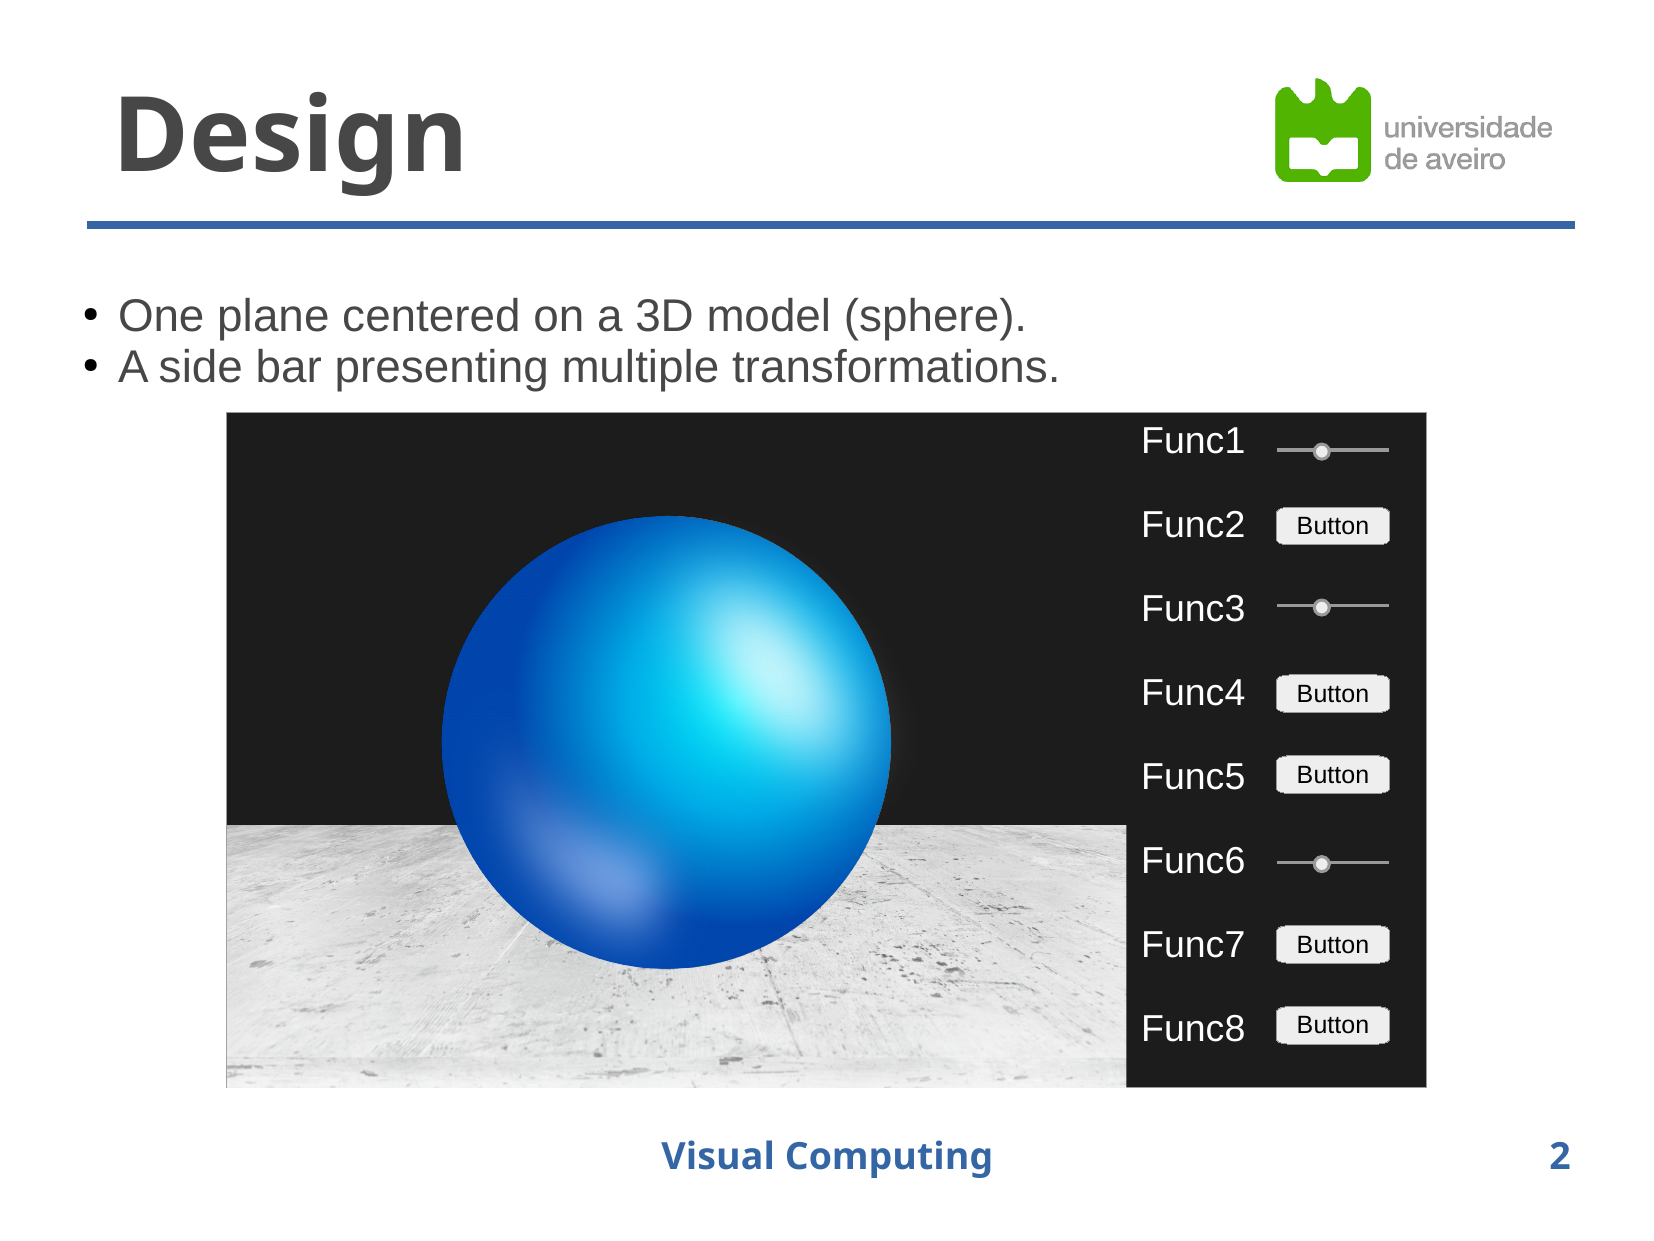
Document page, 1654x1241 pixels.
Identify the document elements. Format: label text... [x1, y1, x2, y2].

picture [226, 457, 1126, 1088]
text_box [1314, 444, 1330, 460]
text_box Button [1276, 674, 1390, 713]
text_box Func1 Func2 Func3 Func4 Func5 Func6 Func7 Func8 [1126, 412, 1427, 1088]
text_box Button [1276, 507, 1390, 545]
subtitle One plane centered on a 3D model (sphere). A side bar presenting multiple transformations. [82, 290, 1571, 1010]
text_box Button [1276, 1006, 1390, 1045]
text_box [1314, 600, 1330, 616]
text_box [1314, 856, 1330, 872]
text_box [226, 412, 1126, 825]
title Design [112, 37, 1546, 225]
picture [1546, 78, 1552, 182]
text_box Button [1276, 925, 1390, 964]
text_box Button [1276, 755, 1390, 794]
